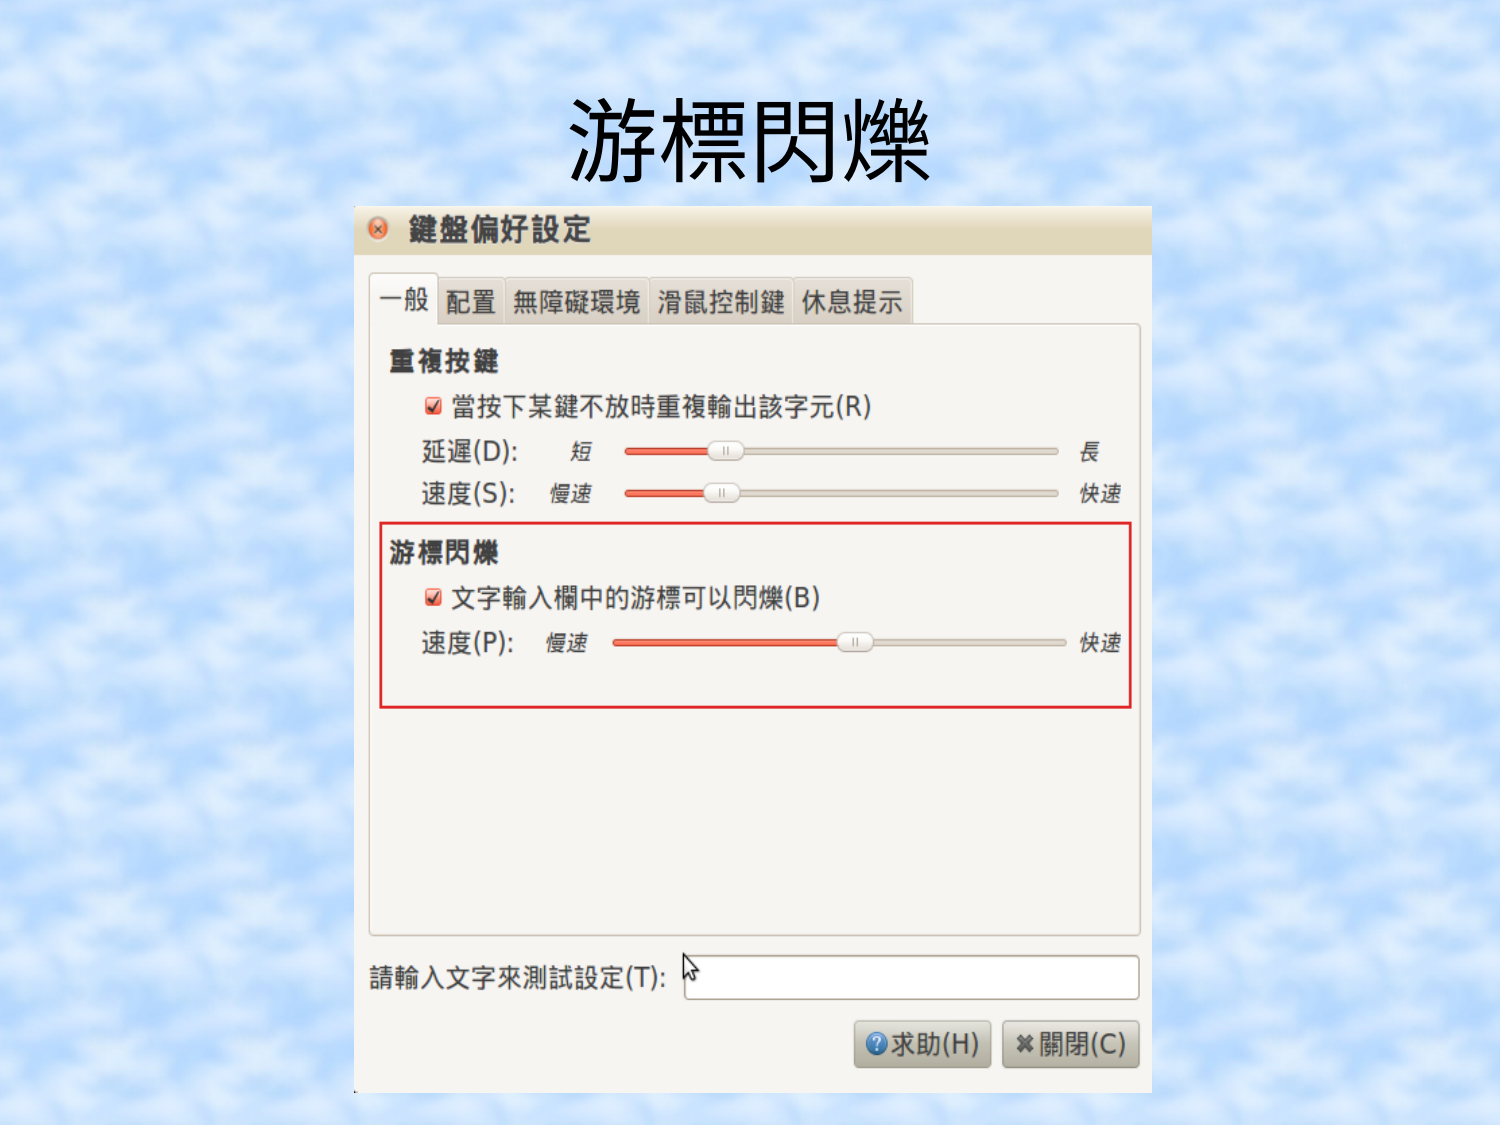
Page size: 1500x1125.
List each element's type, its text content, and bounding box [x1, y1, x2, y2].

title 游標閃爍 [75, 13, 1425, 265]
picture [0, 0, 1500, 1125]
